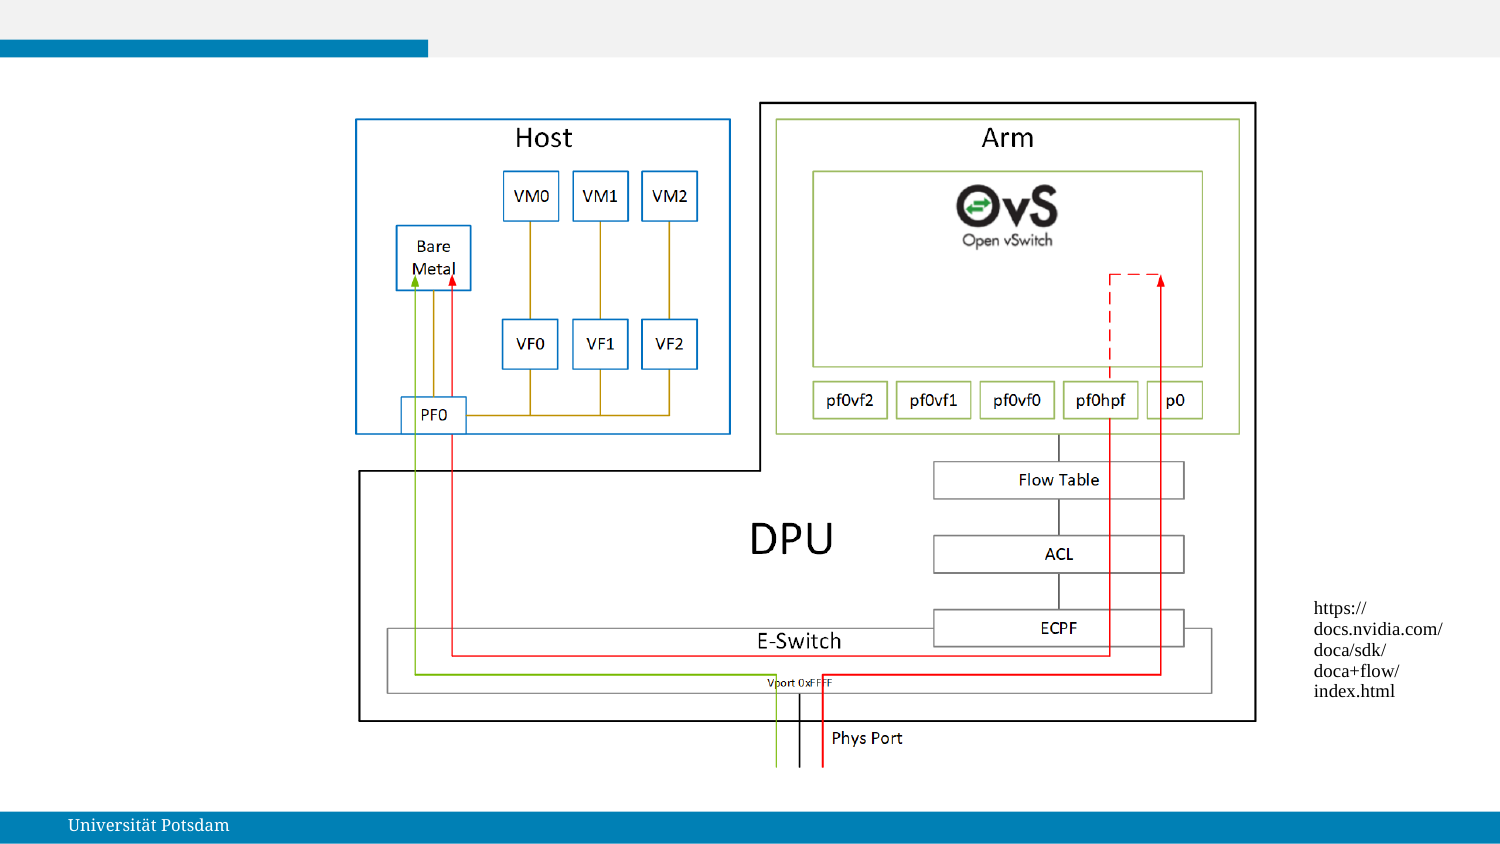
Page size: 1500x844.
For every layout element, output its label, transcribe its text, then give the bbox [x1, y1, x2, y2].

picture [354, 101, 1257, 768]
text_box https://docs.nvidia.com/doca/sdk/doca+flow/index.html [1299, 590, 1477, 768]
